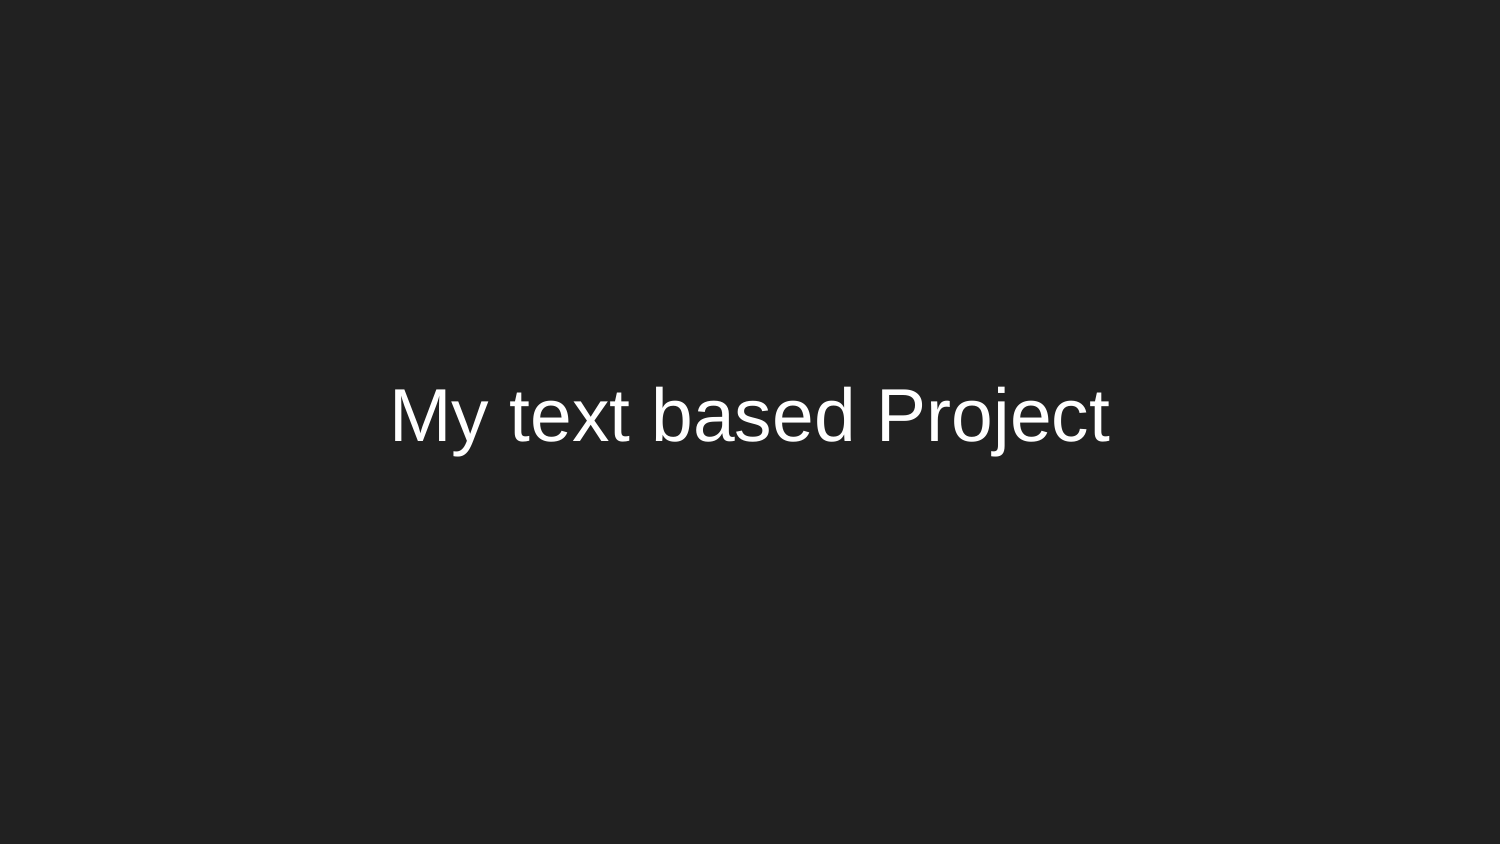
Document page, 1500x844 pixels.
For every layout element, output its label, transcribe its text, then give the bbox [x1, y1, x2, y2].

text_box My text based Project [0, 350, 1500, 493]
